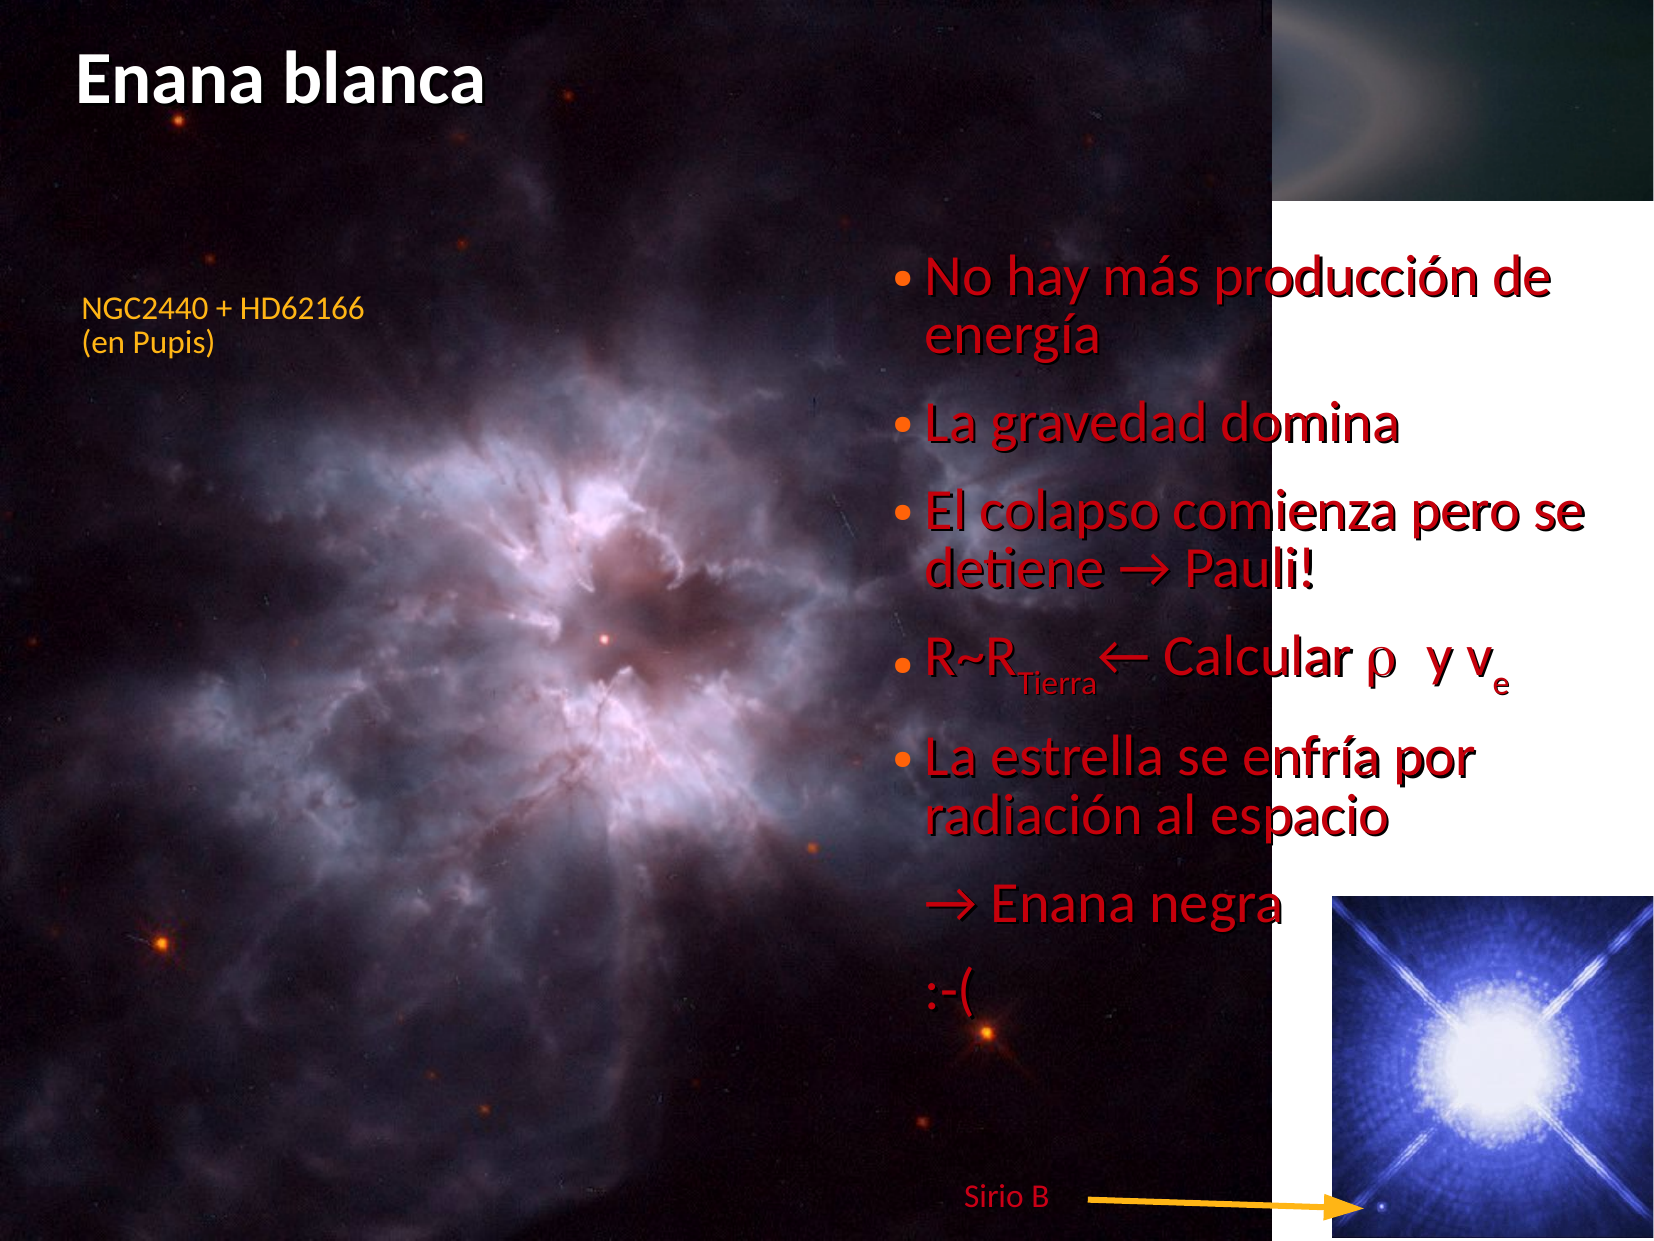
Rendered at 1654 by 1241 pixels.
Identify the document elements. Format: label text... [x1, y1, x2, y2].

list No hay más producción de energía La gravedad domina El colapso comienza pero se detiene → Pauli! R~RTierra← Calcular r y ve La estrella se enfría por radiación al espacio → Enana negra :-( [862, 251, 1622, 1146]
text_box Sirio B [949, 1175, 1100, 1224]
text_box NGC2440 + HD62166 (en Pupis) [66, 287, 423, 370]
title Enana blanca [75, 19, 1564, 151]
picture [1332, 896, 1654, 1238]
picture [0, 0, 1654, 1241]
